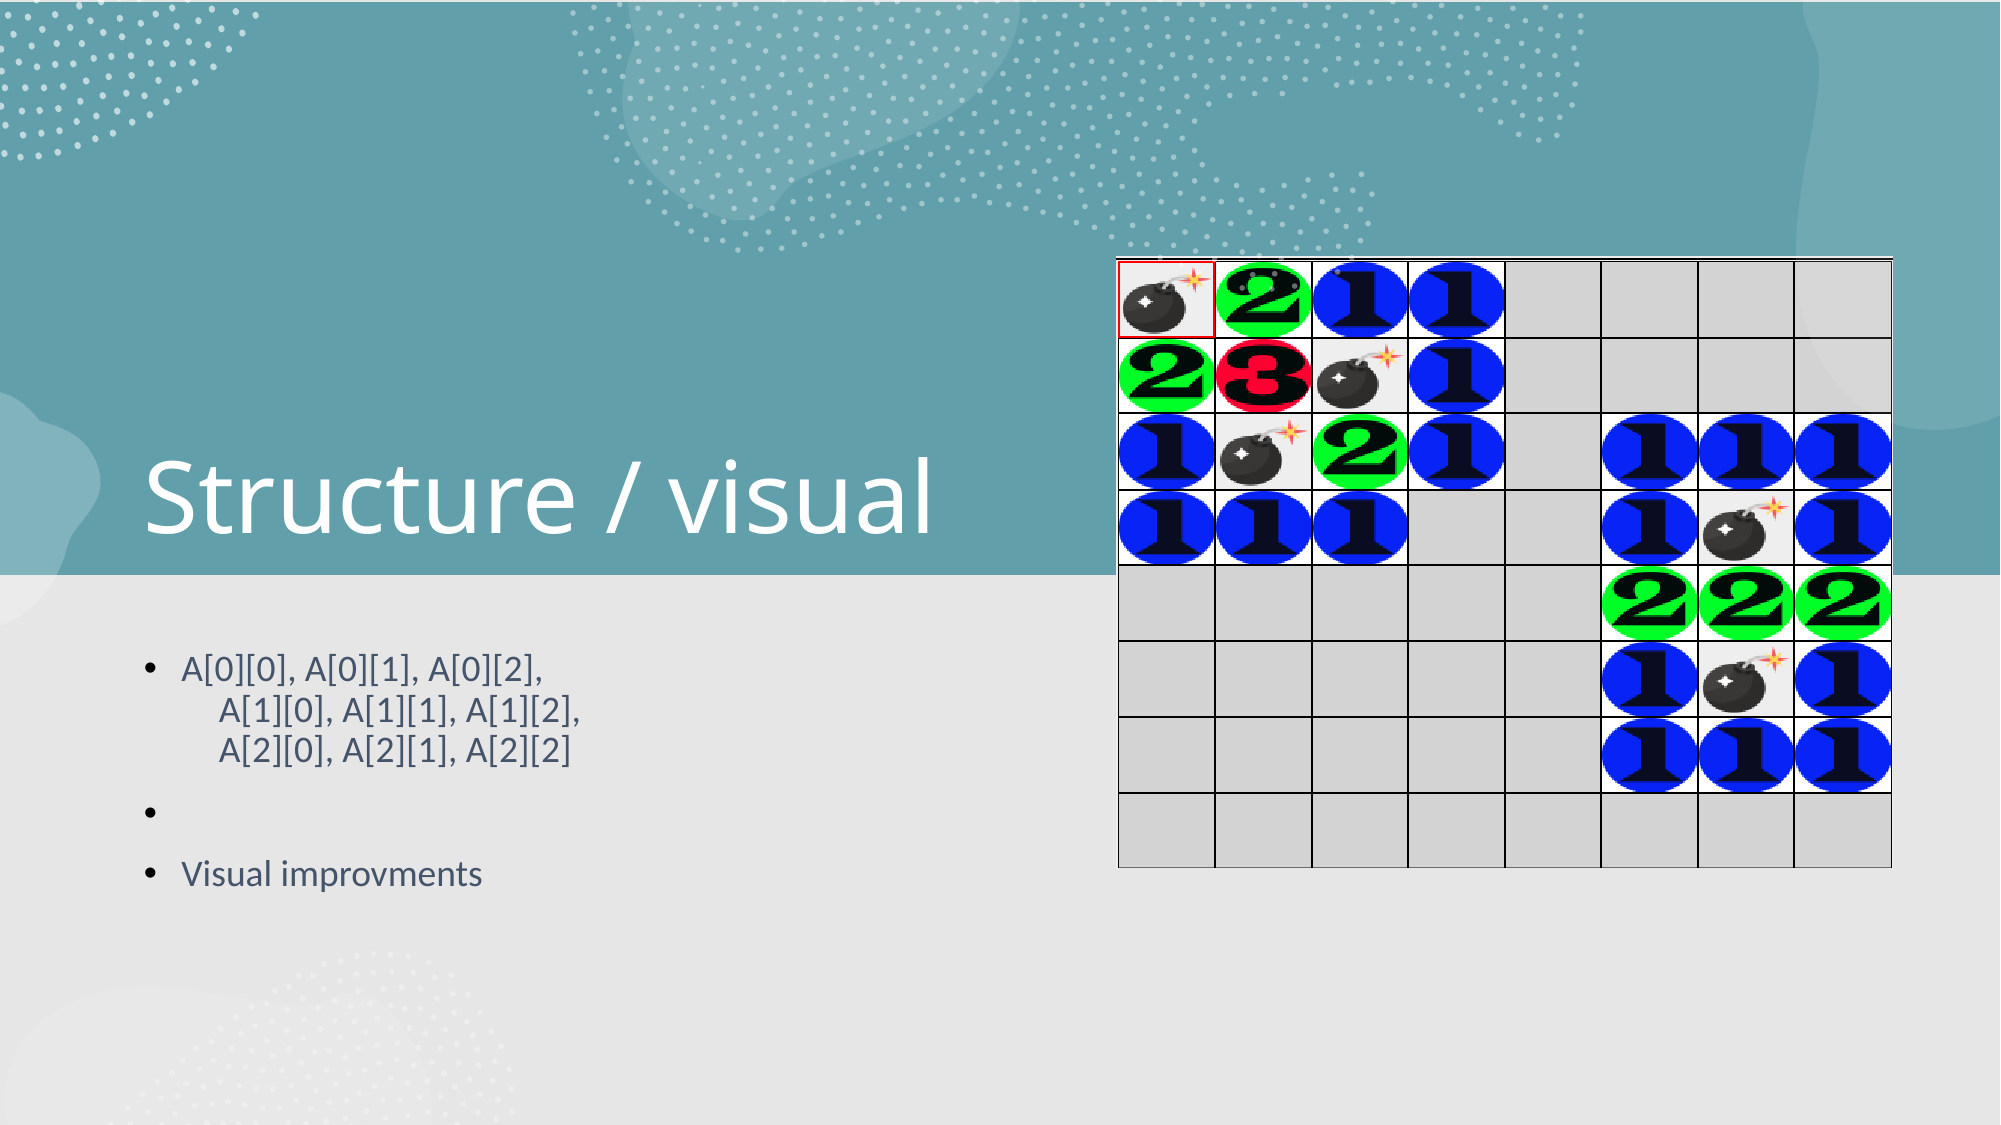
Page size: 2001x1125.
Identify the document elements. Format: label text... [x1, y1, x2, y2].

text_box [0, 0, 2000, 1125]
picture [1116, 256, 1893, 868]
list A[0][0], A[0][1], A[0][2], A[1][0], A[1][1], A[1][2], A[2][0], A[2][1], A[2][2] Visual improvments [128, 585, 1063, 1021]
title Structure / visual [128, 138, 1063, 563]
